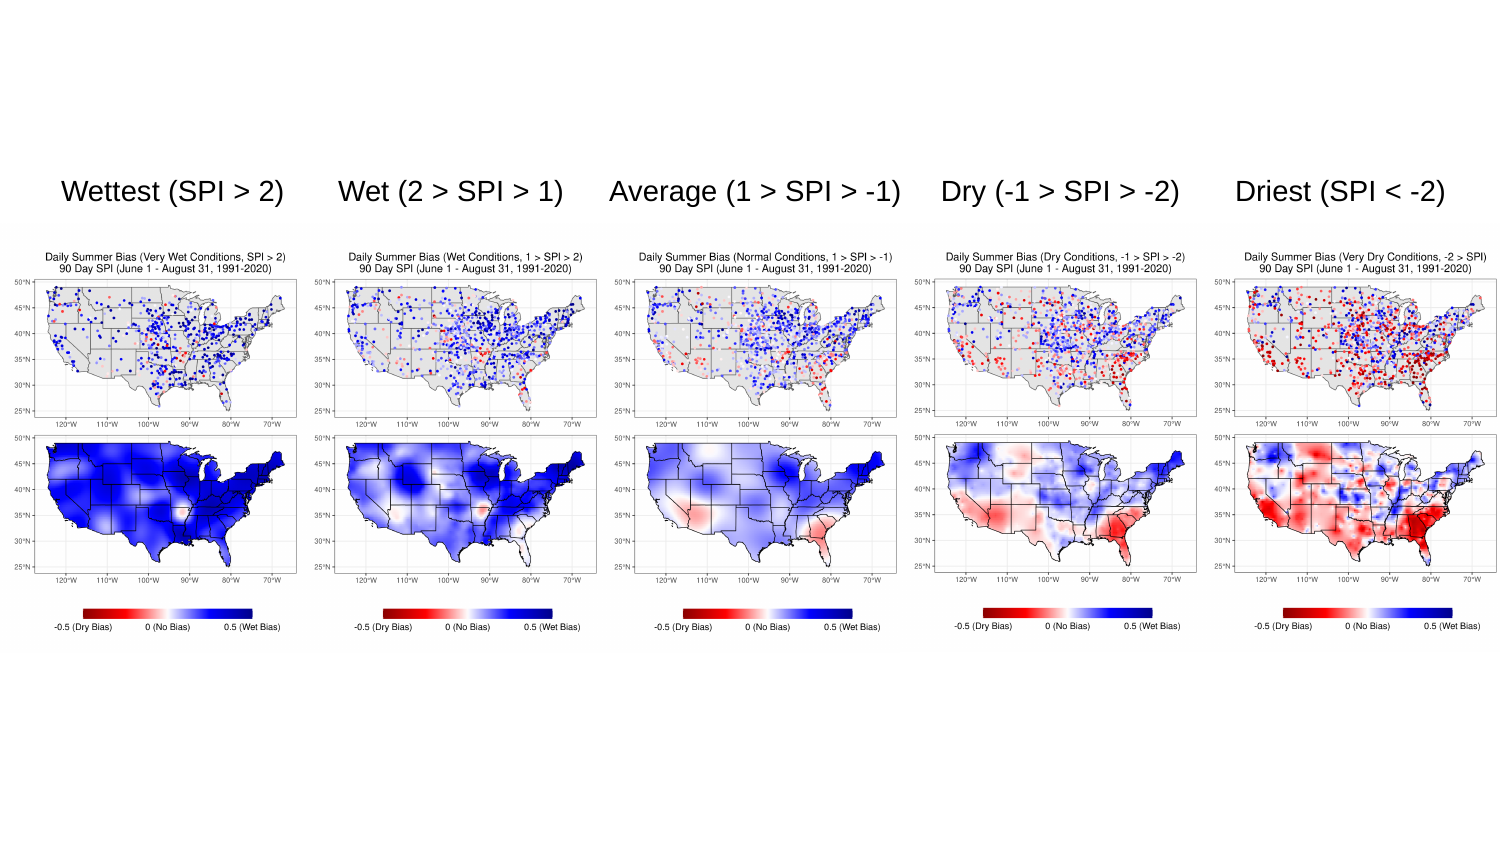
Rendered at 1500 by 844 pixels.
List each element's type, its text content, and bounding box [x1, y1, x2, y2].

picture [0, 223, 1500, 653]
text_box Driest (SPI < -2) [1219, 157, 1474, 223]
text_box Wettest (SPI > 2) [46, 157, 300, 223]
text_box Dry (-1 > SPI > -2) [925, 157, 1197, 223]
text_box Average (1 > SPI > -1) [594, 157, 925, 223]
text_box Wet (2 > SPI > 1) [323, 157, 594, 223]
